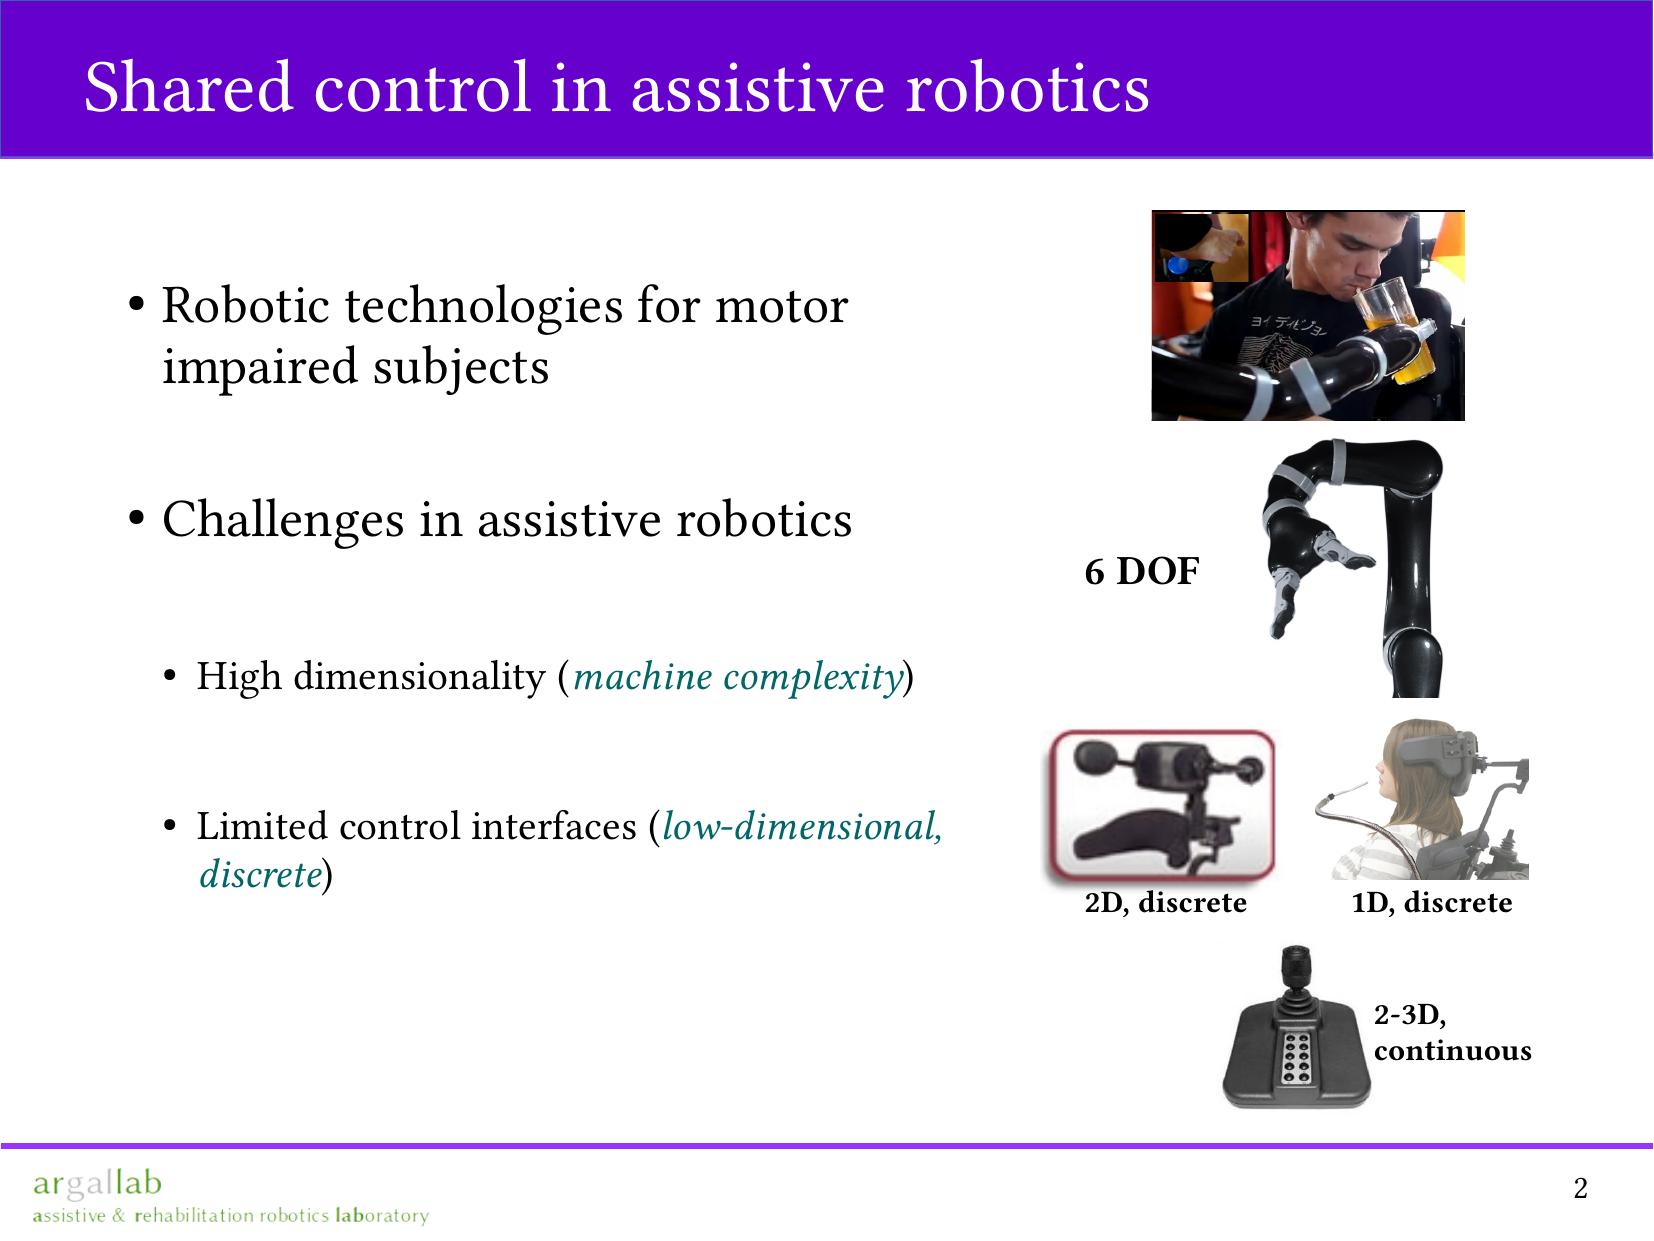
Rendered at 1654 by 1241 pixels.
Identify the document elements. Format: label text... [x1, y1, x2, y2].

picture [1151, 210, 1465, 421]
picture [1206, 940, 1386, 1116]
picture [1261, 437, 1446, 698]
picture [1303, 718, 1529, 880]
picture [1040, 721, 1283, 894]
text_box 2-3D, continuous [1359, 989, 1553, 1076]
text_box 2D, discrete [1069, 876, 1264, 928]
text_box Shared control in assistive robotics [69, 36, 1621, 138]
text_box 6 DOF [1069, 540, 1216, 603]
text_box 1D, discrete [1335, 876, 1529, 928]
text_box Robotic technologies for motor impaired subjects Challenges in assistive robotics High dimensionality (machine complexity) Limited control interfaces (low-dimensional, discrete) [112, 266, 1070, 1073]
picture [21, 1140, 444, 1241]
